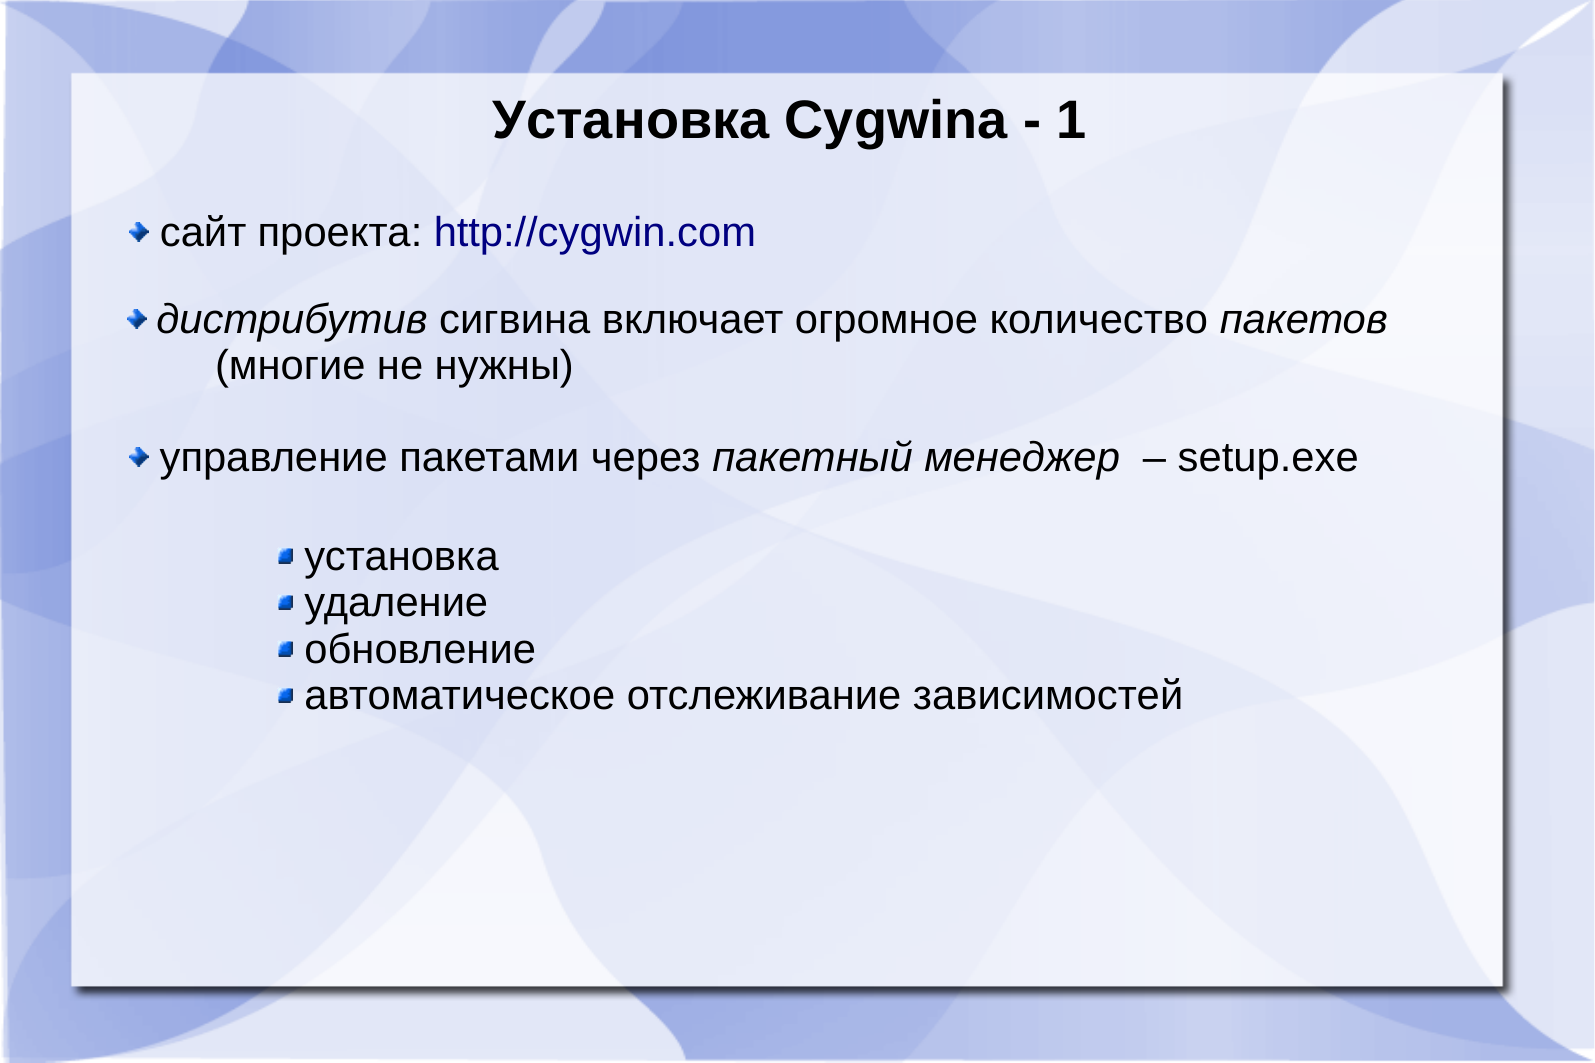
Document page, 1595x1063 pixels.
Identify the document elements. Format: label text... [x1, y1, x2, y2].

picture [0, 0, 1595, 1063]
title Установка Cygwinа - 1 [79, 83, 1501, 156]
text_box сайт проекта: http://cygwin.com [114, 201, 782, 263]
text_box управление пакетами через пакетный менеджер – setup.exe [114, 426, 1373, 488]
text_box дистрибутив сигвина включает огромное количество пакетов (многие не нужны) [112, 288, 1402, 396]
text_box установка удаление обновление автоматическое отслеживание зависимостей [262, 525, 1198, 726]
